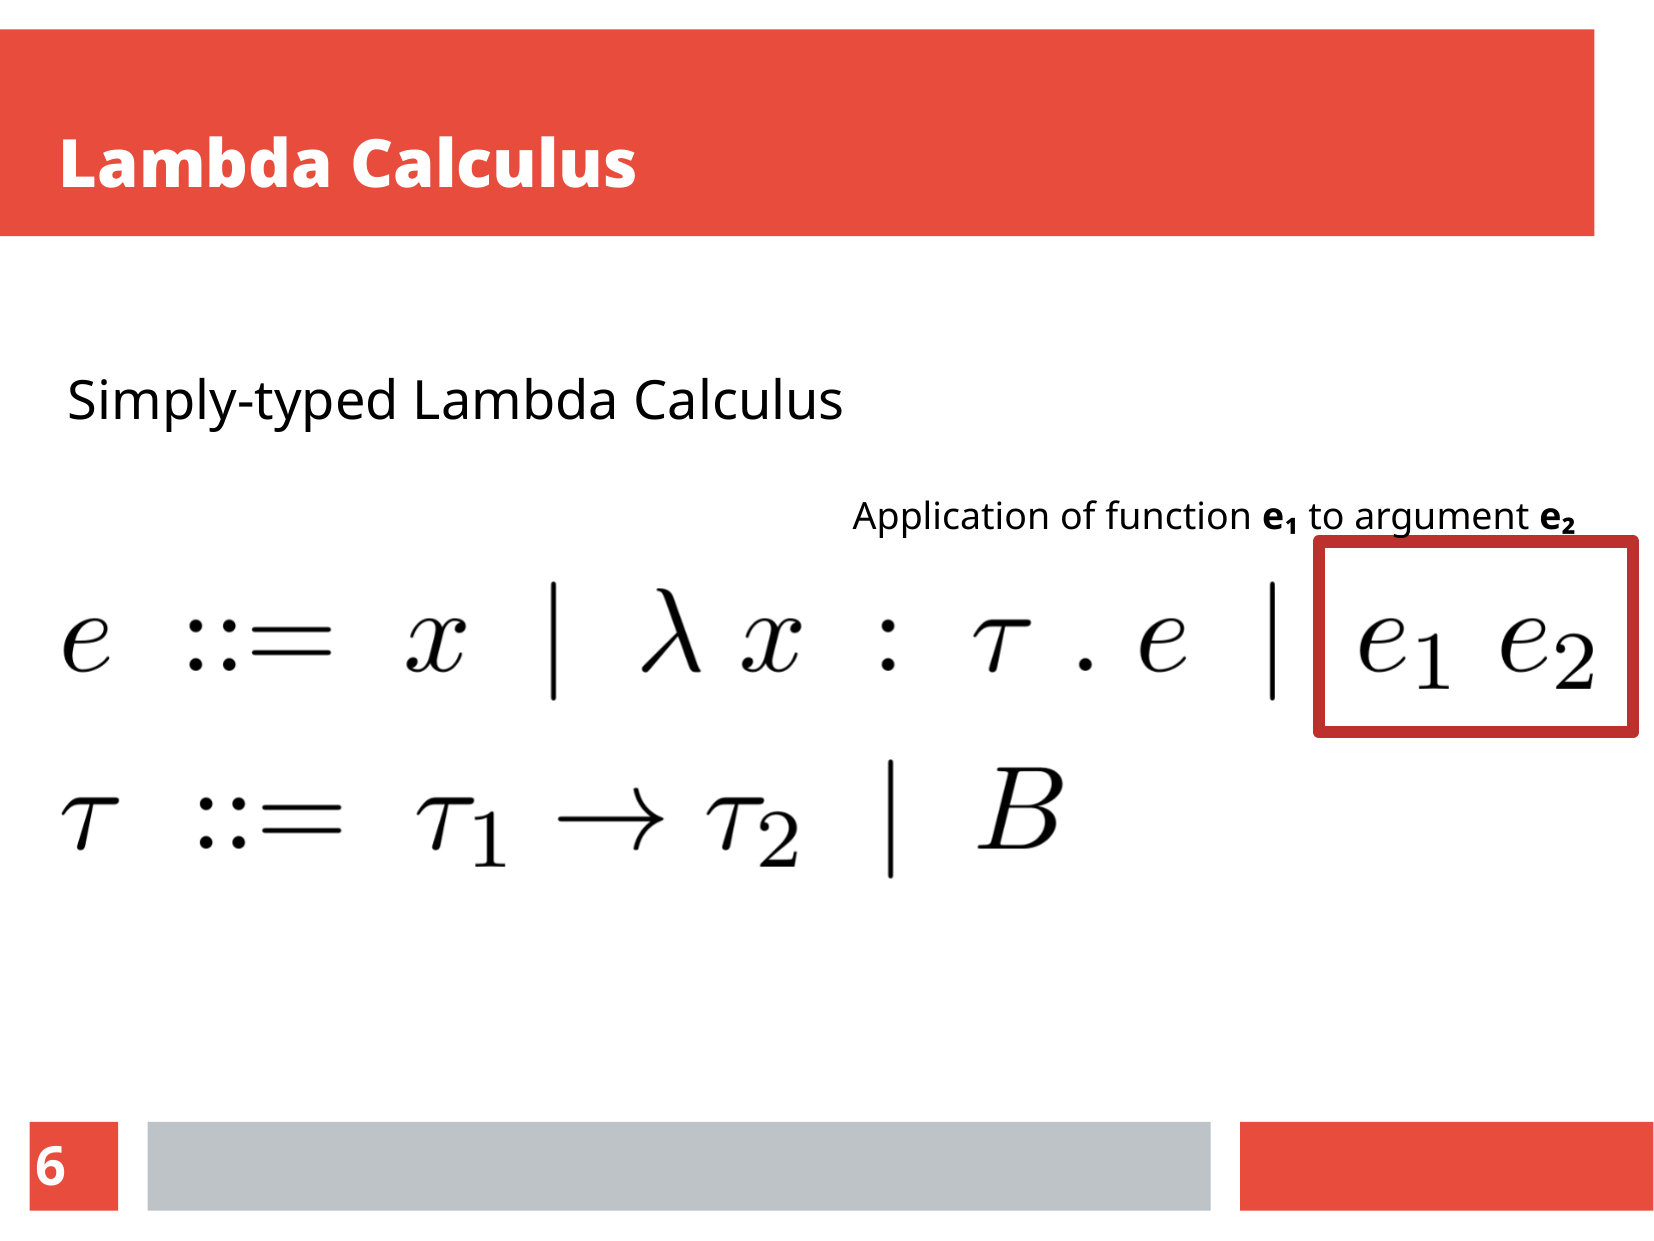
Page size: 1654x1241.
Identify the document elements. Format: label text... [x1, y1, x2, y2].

text_box 6 [20, 1119, 254, 1210]
text_box Simply-typed Lambda Calculus [53, 354, 923, 433]
picture [0, 522, 1654, 939]
picture [1325, 548, 1627, 726]
text_box Application of function e₁ to argument e₂ [837, 481, 1645, 541]
title Lambda Calculus [59, 58, 1595, 207]
